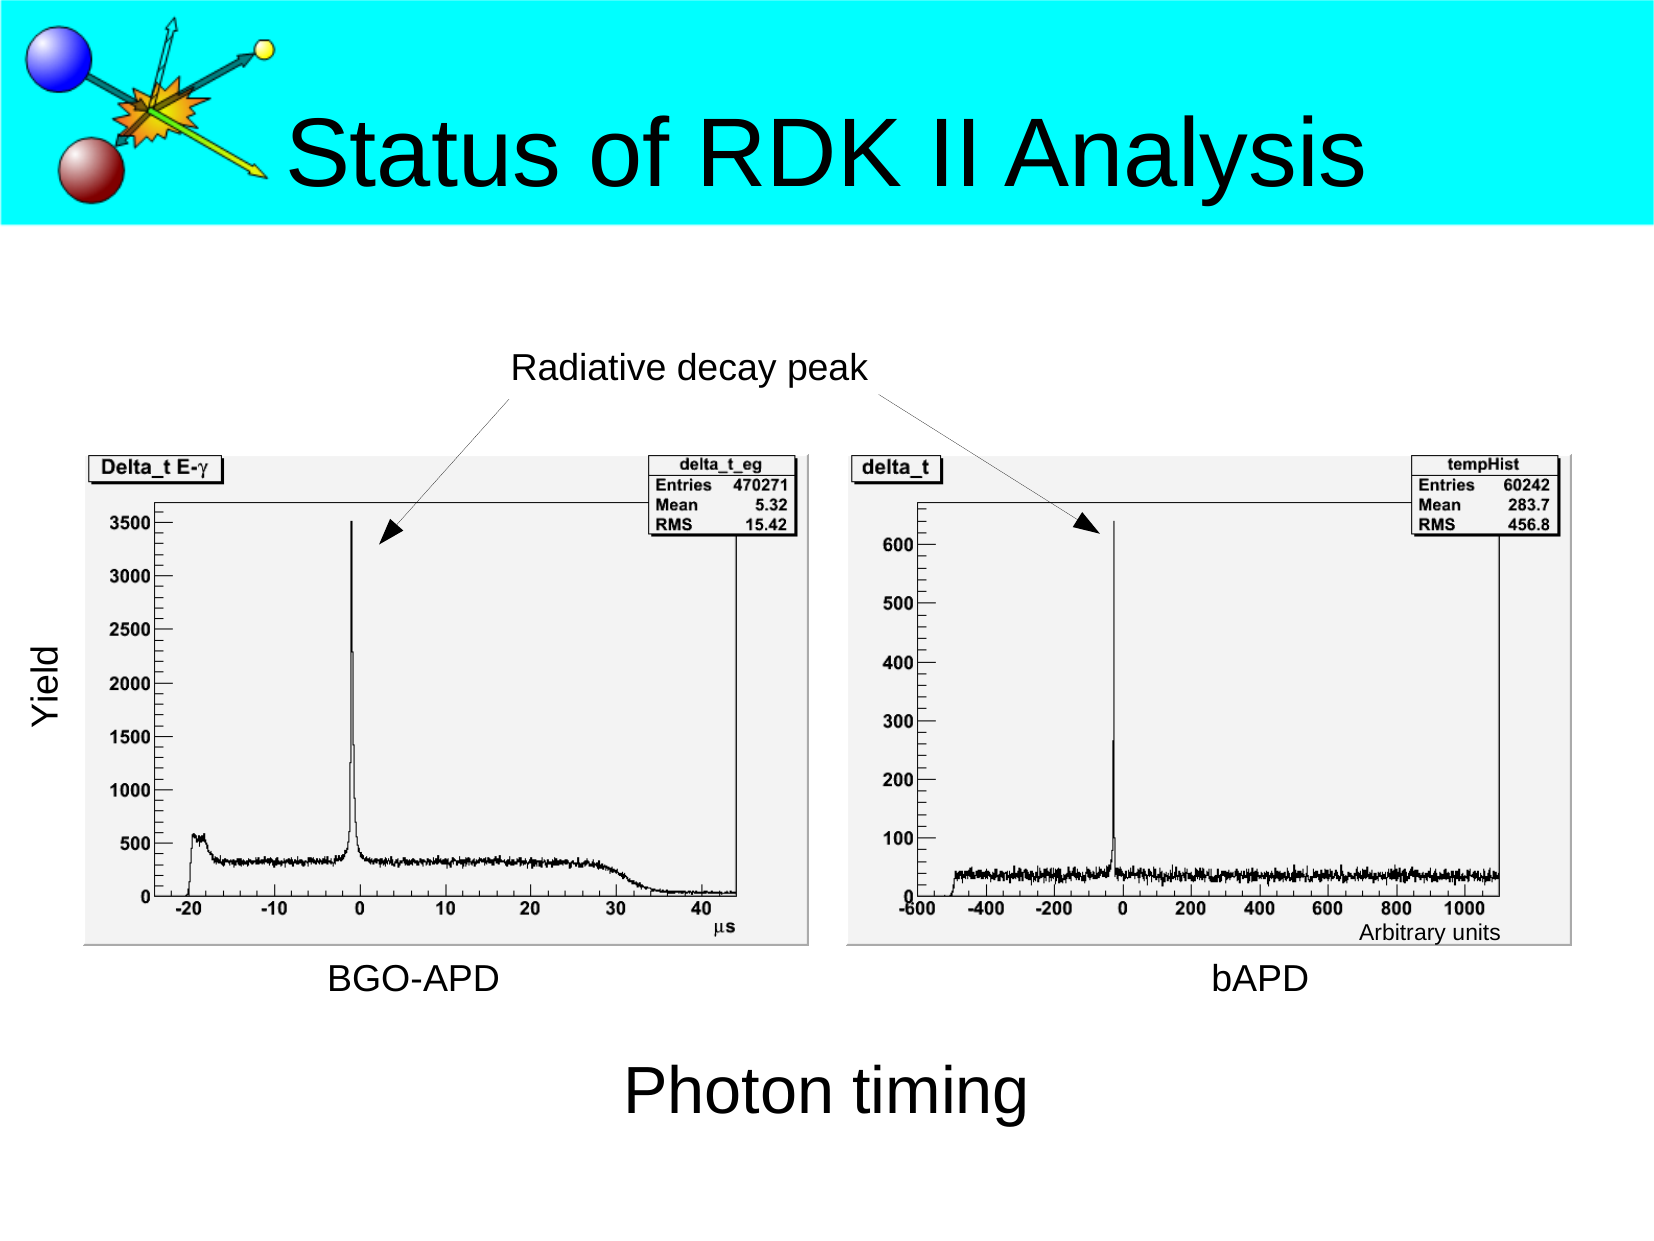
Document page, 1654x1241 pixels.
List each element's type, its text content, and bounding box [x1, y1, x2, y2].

text_box Arbitrary units [1344, 912, 1535, 954]
text_box BGO-APD bAPD [312, 949, 1342, 1007]
text_box Photon timing [608, 1045, 1046, 1136]
text_box Radiative decay peak [495, 339, 883, 396]
picture [0, 0, 1654, 1241]
title Status of RDK II Analysis [82, 49, 1571, 257]
text_box Yield [16, 594, 73, 744]
